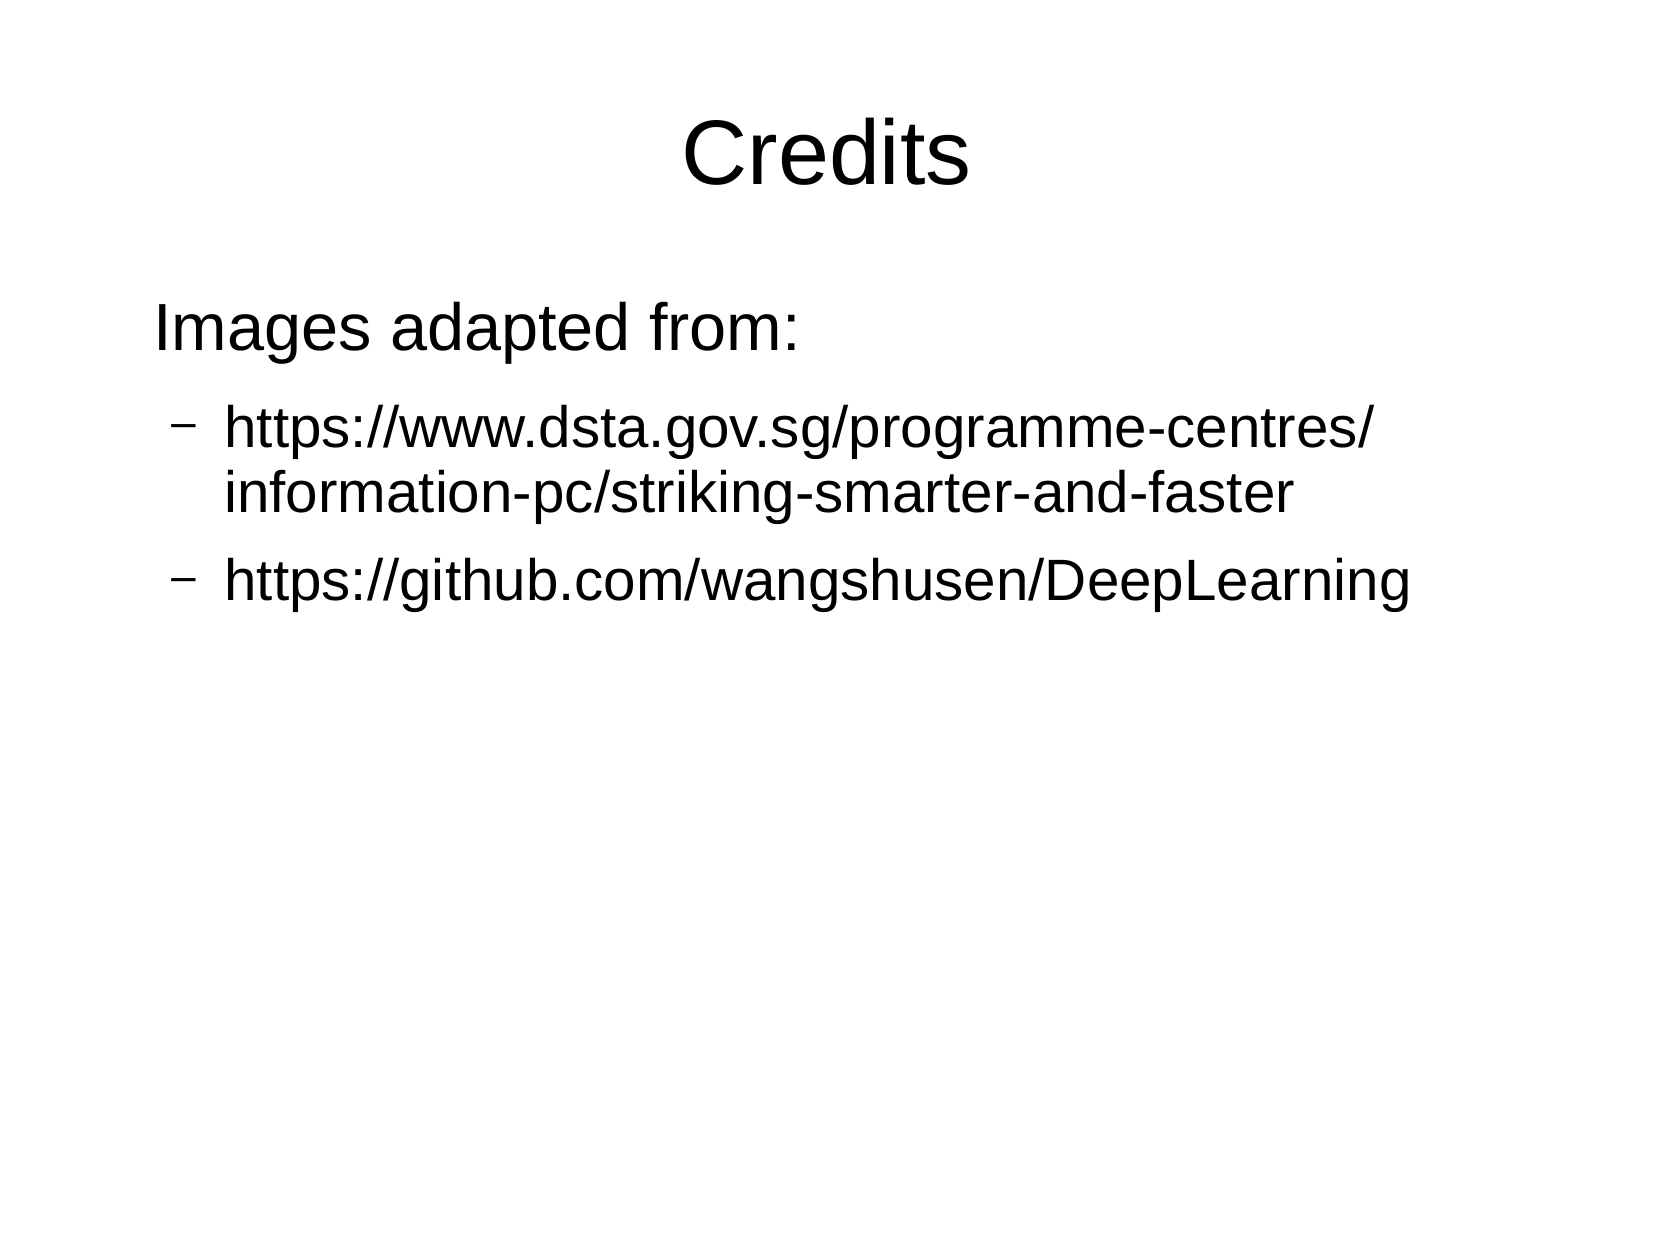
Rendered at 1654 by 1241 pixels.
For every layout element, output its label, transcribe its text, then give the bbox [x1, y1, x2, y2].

title Credits [82, 49, 1571, 257]
list Images adapted from: https://www.dsta.gov.sg/programme-centres/information-pc/striking-smarter-and-faster https://github.com/wangshusen/DeepLearning [82, 290, 1571, 1109]
